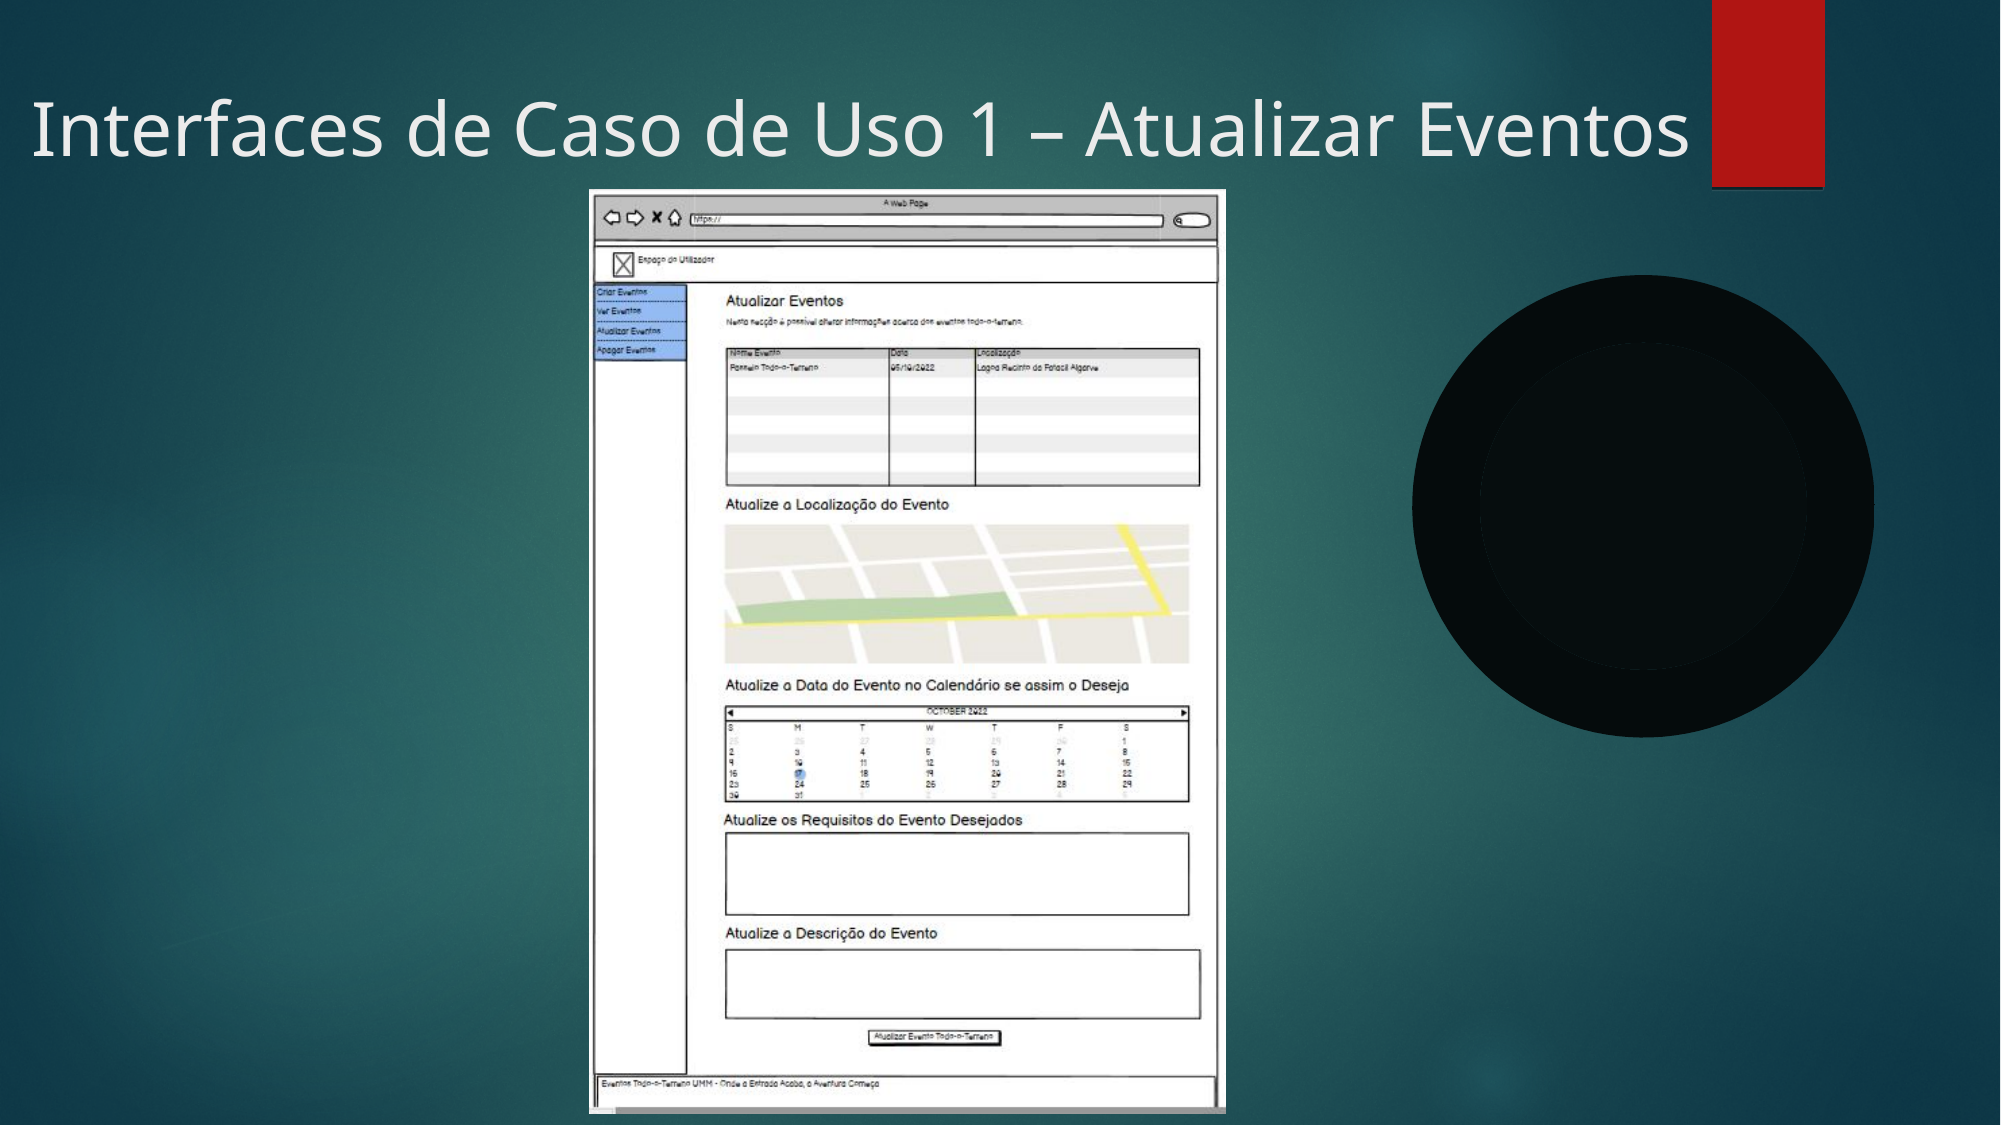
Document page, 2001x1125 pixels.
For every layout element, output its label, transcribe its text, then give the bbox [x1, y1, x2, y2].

title Interfaces de Caso de Uso 1 – Atualizar Eventos [16, 74, 1970, 305]
picture [589, 189, 1226, 1115]
